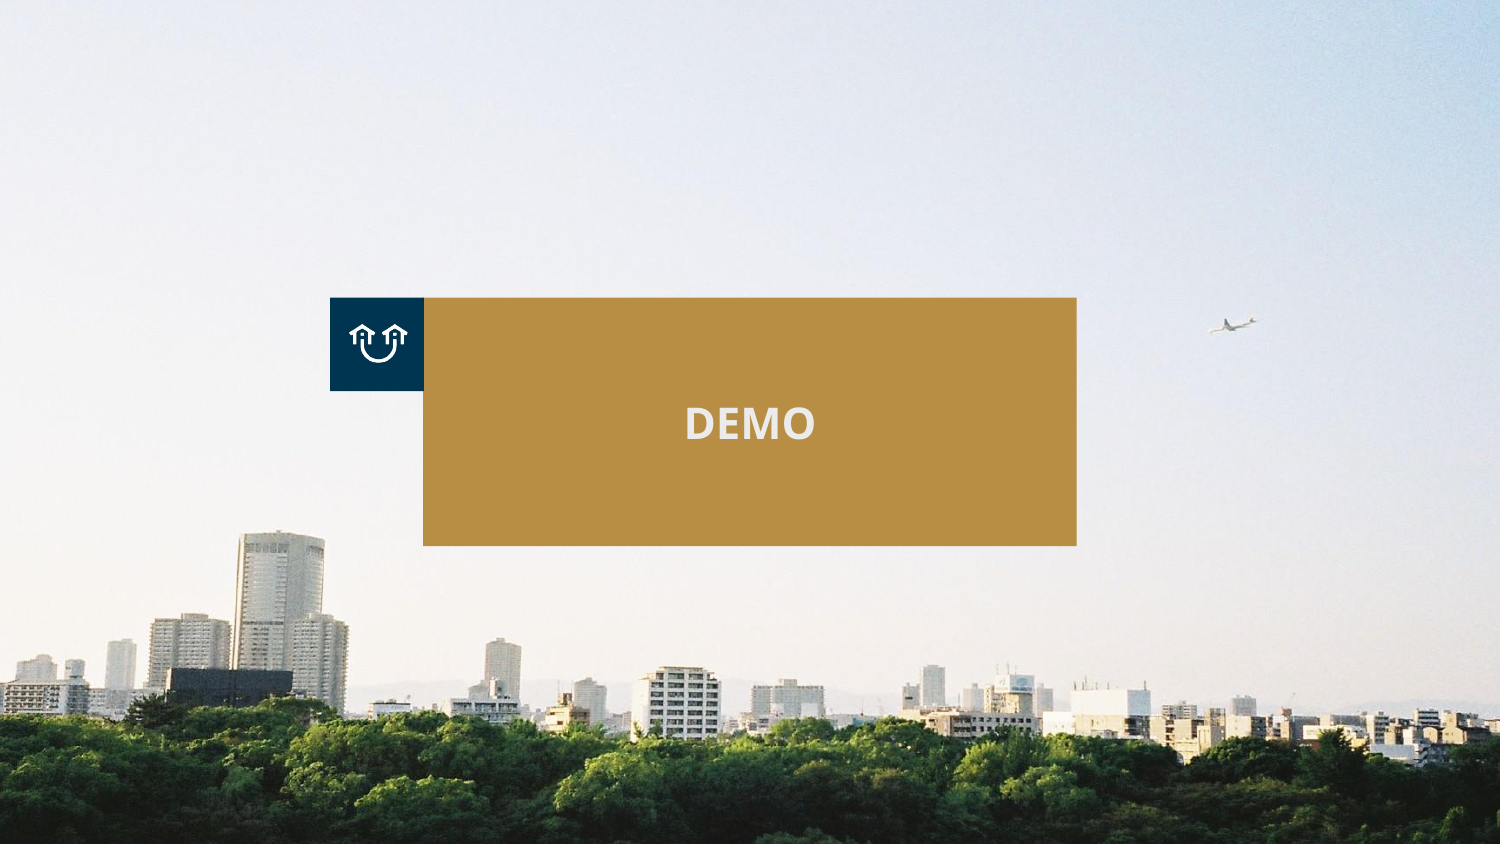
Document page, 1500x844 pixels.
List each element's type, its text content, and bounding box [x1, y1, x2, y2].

title DEMO [423, 297, 1077, 547]
picture [0, 0, 1500, 844]
